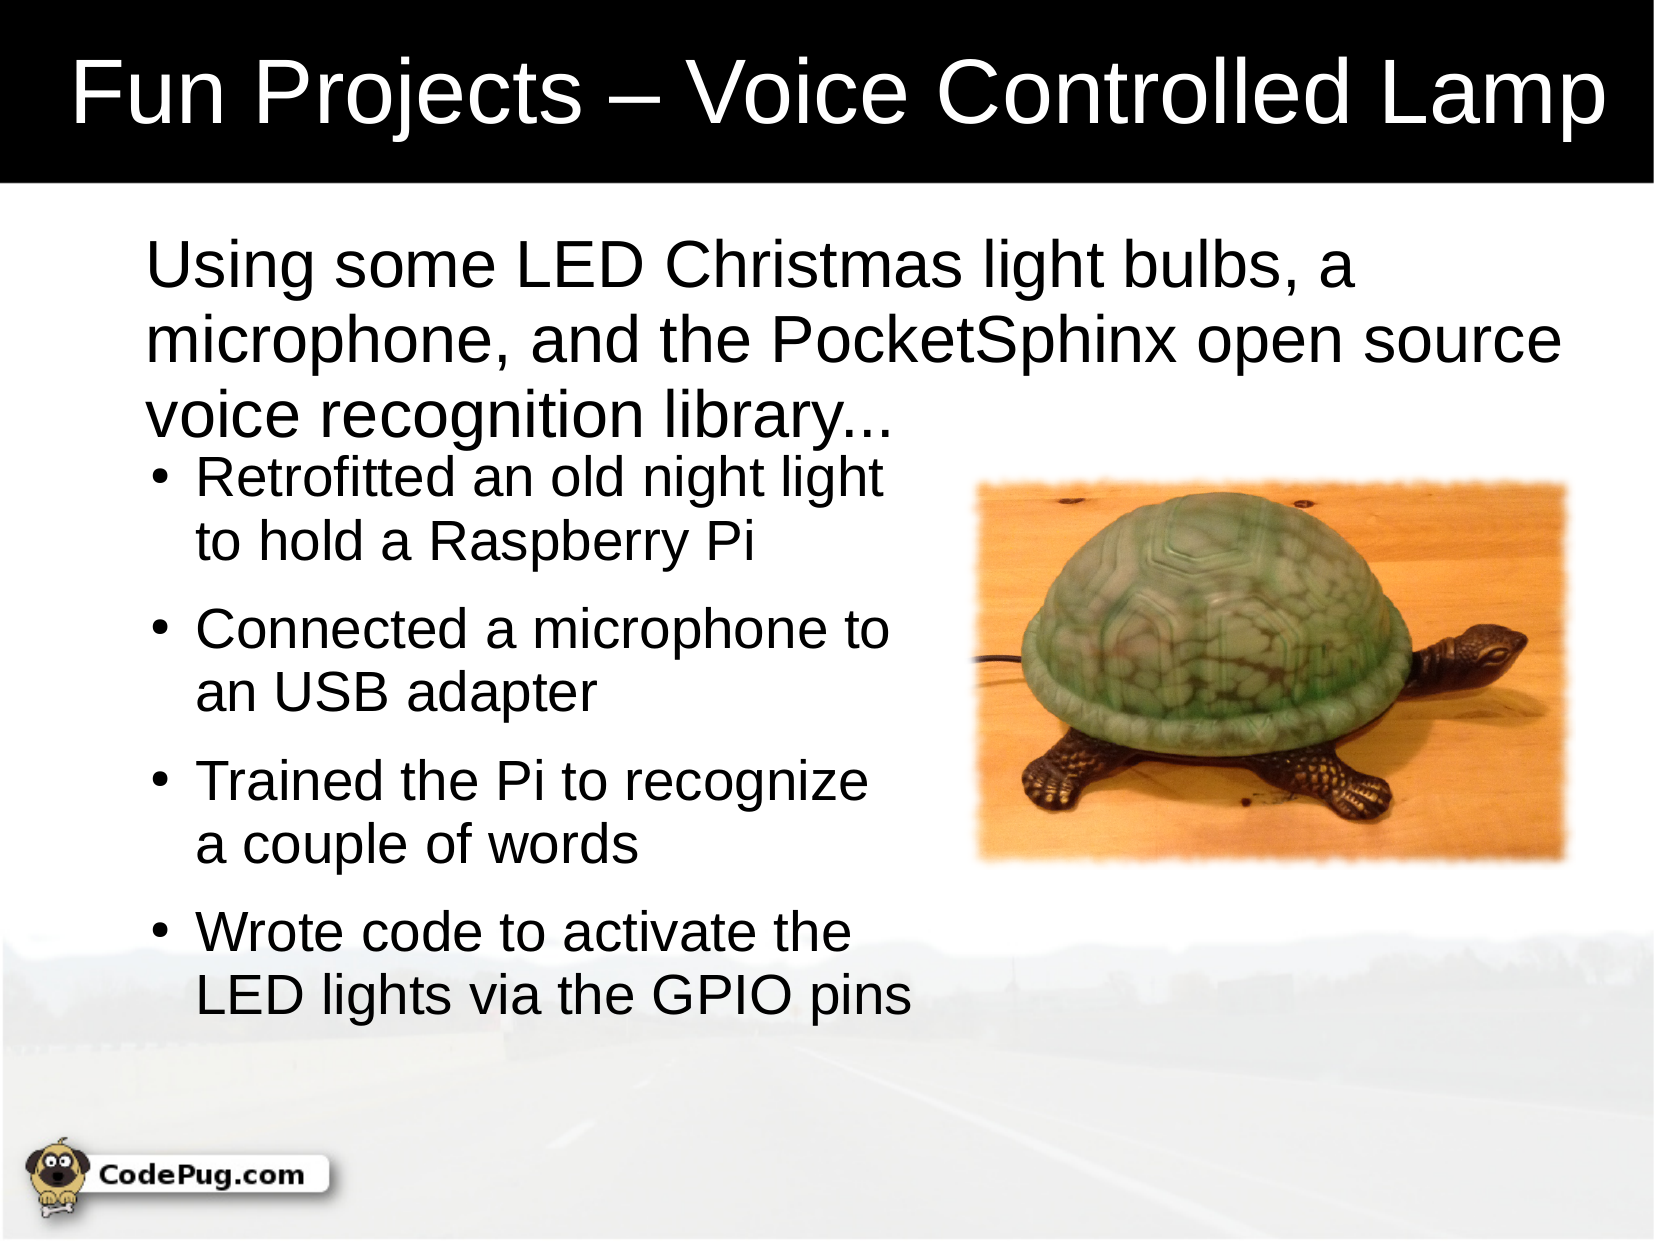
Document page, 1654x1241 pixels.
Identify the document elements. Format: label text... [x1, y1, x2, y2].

picture [0, 0, 1654, 1241]
text_box Using some LED Christmas light bulbs, a microphone, and the PocketSphinx open source voice recognition library... [75, 227, 1620, 466]
title Fun Projects – Voice Controlled Lamp [60, 0, 1621, 195]
list Retrofitted an old night light to hold a Raspberry Pi Connected a microphone to an USB adapter Trained the Pi to recognize a couple of words Wrote code to activate the LED lights via the GPIO pins [135, 466, 916, 1096]
